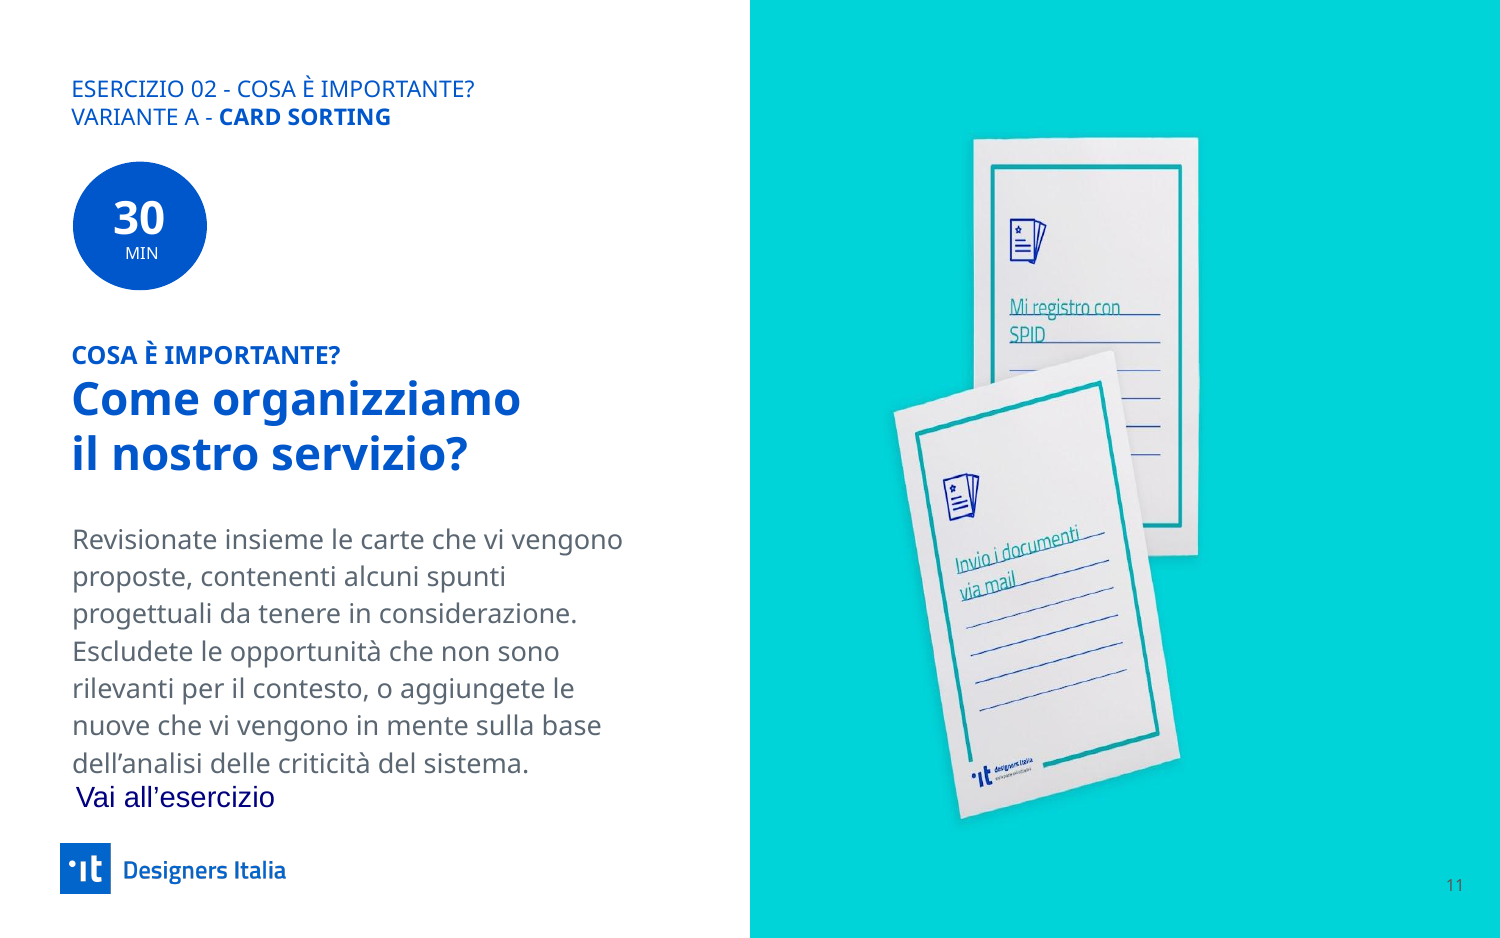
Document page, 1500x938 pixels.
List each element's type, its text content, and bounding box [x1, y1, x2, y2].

text_box ESERCIZIO 02 - COSA È IMPORTANTE? VARIANTE A - CARD SORTING [56, 60, 618, 149]
text_box COSA È IMPORTANTE? Come organizziamo il nostro servizio? [56, 324, 598, 499]
text_box MIN [106, 227, 178, 272]
text_box [72, 161, 207, 291]
text_box 30 [148, 206, 157, 227]
text_box Revisionate insieme le carte che vi vengono proposte, contenenti alcuni spunti progettuali da tenere in considerazione. Escludete le opportunità che non sono rilevanti per il contesto, o aggiungete le nuove che vi vengono in mente sulla base dell’analisi delle criticità del sistema. [57, 502, 668, 732]
text_box Vai all’esercizio [60, 757, 338, 816]
text_box 30 [94, 178, 185, 227]
picture [750, 0, 1500, 938]
picture [60, 843, 299, 894]
slide_number <number> [1389, 849, 1480, 922]
